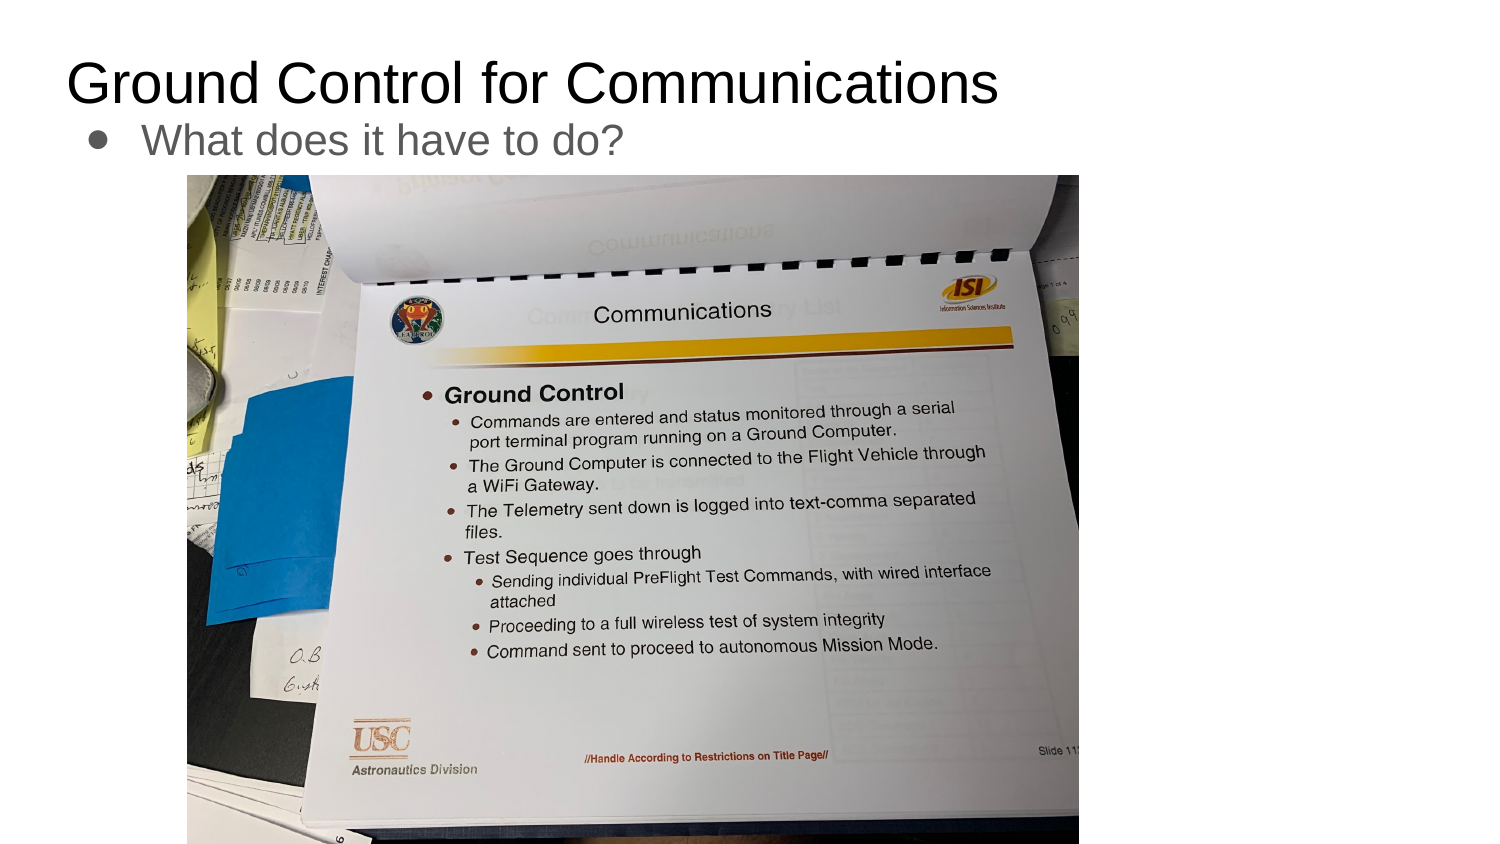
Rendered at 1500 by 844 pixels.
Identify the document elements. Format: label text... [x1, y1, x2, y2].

title Ground Control for Communications [51, 29, 1449, 96]
list What does it have to do? [51, 96, 1449, 657]
picture [187, 175, 1079, 844]
